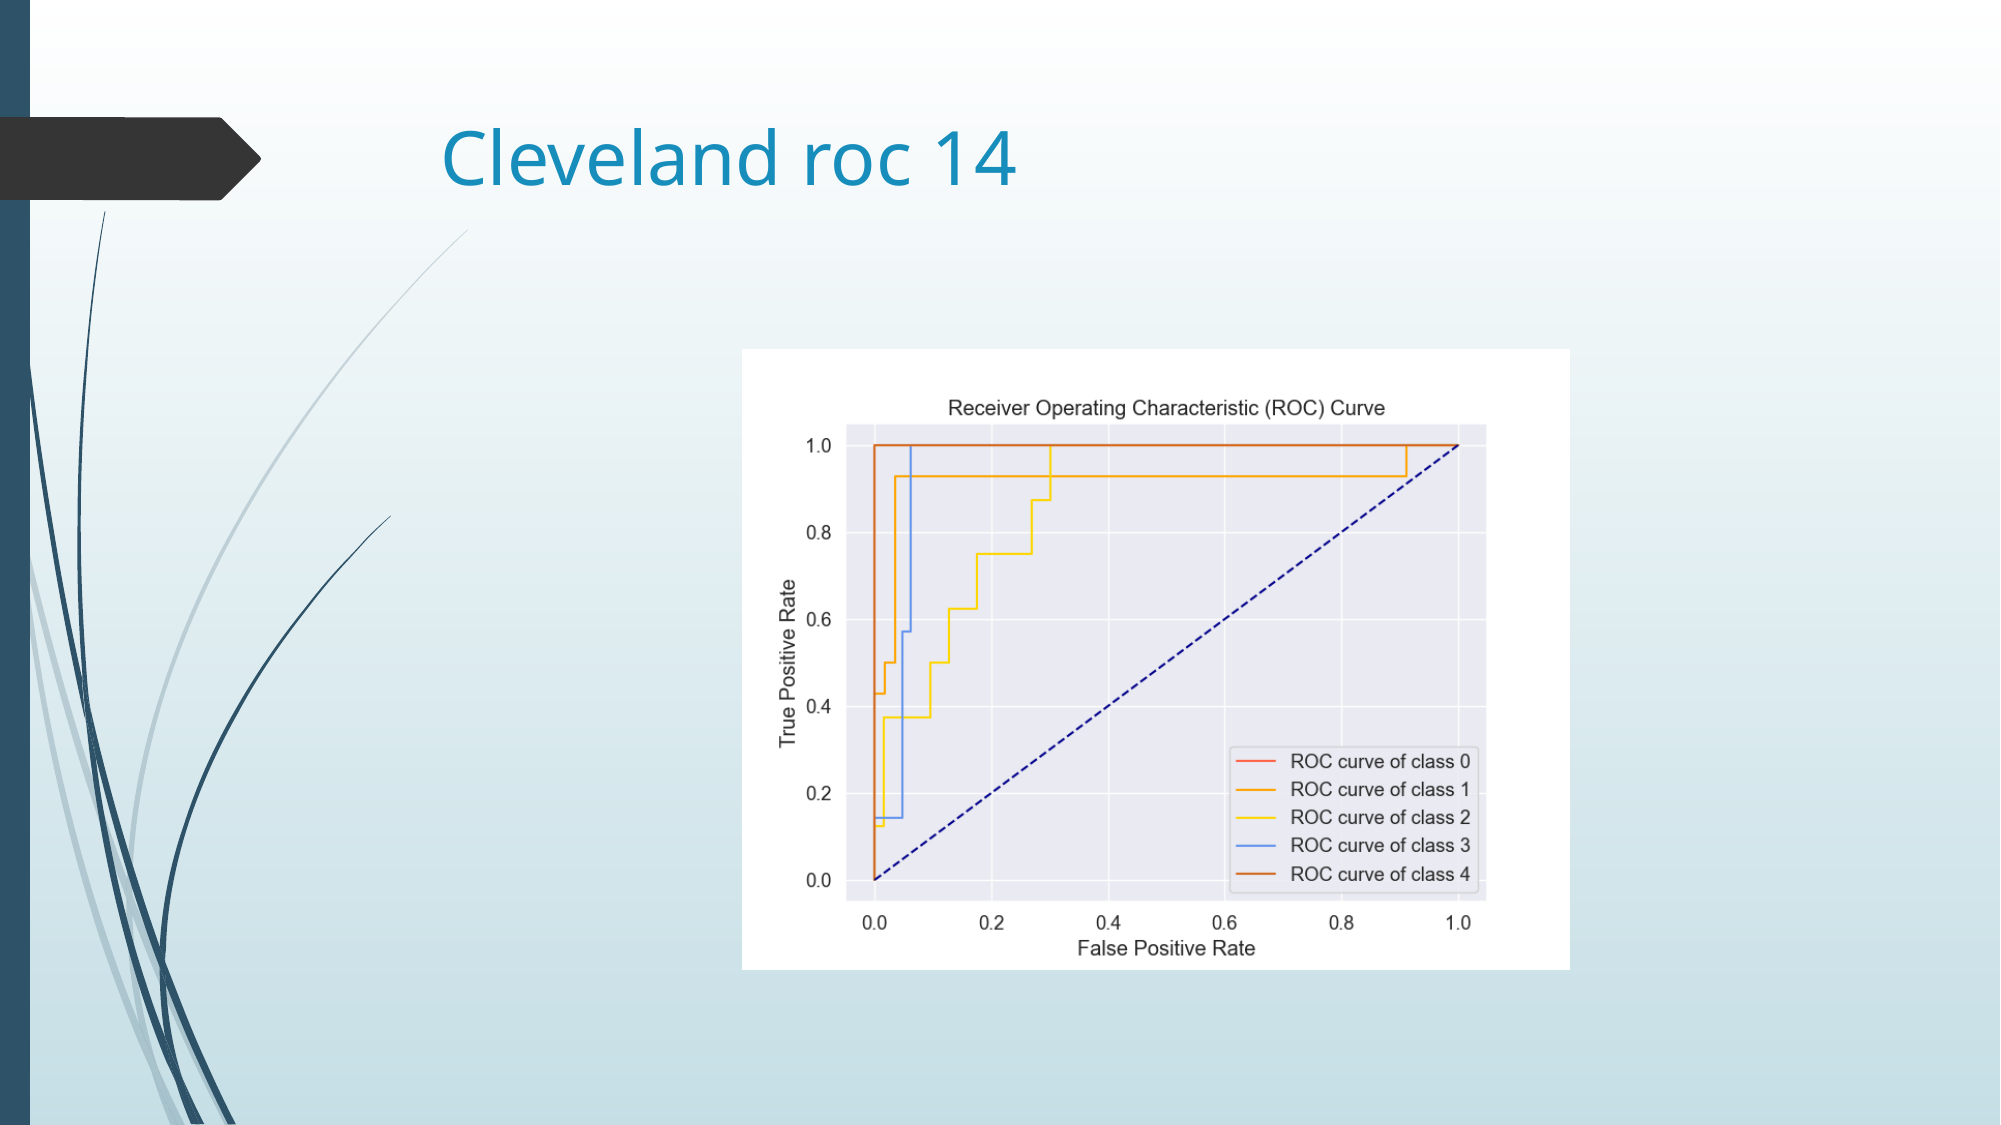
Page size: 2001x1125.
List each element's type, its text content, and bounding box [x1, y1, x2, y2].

title Cleveland roc 14 [425, 102, 1888, 313]
picture [742, 350, 1570, 970]
